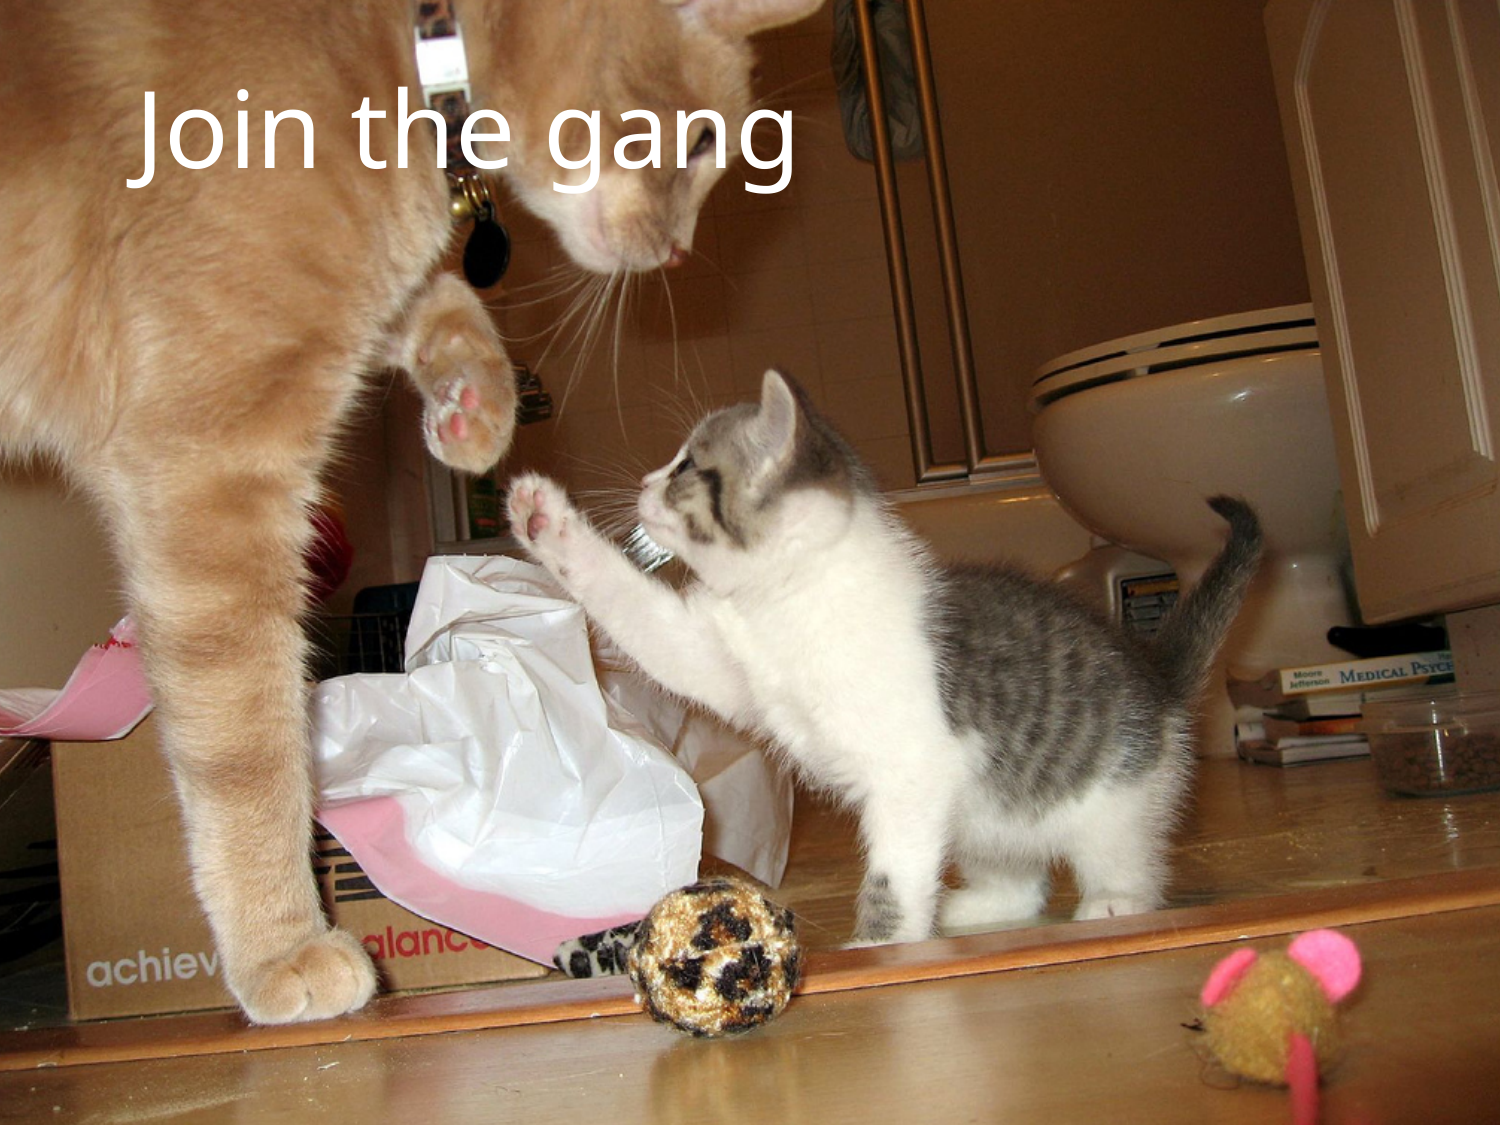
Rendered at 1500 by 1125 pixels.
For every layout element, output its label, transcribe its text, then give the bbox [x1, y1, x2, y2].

picture [0, 0, 1500, 1125]
text_box Join the gang [0, 51, 937, 202]
